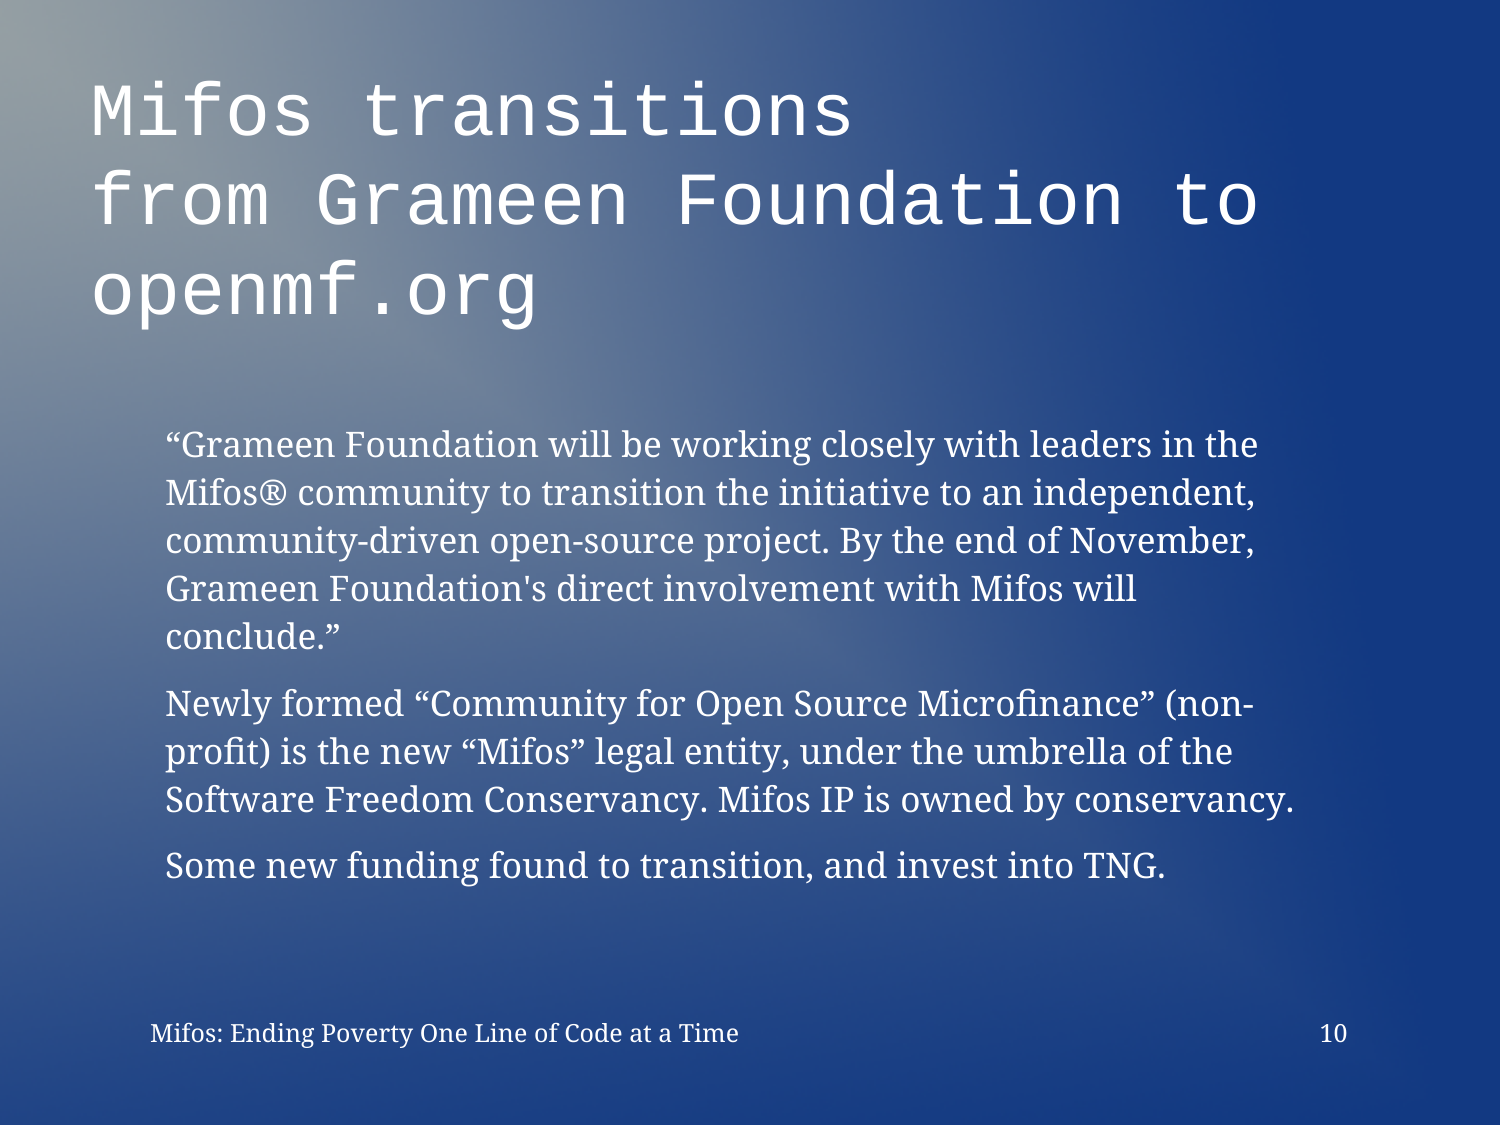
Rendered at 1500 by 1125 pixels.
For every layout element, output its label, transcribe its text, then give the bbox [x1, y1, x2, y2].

slide_number <number> [1012, 1009, 1363, 1070]
list “Grameen Foundation will be working closely with leaders in the Mifos® community to transition the initiative to an independent, community-driven open-source project. By the end of November, Grameen Foundation's direct involvement with Mifos will conclude.” Newly formed “Community for Open Source Microfinance” (non-profit) is the new “Mifos” legal entity, under the umbrella of the Software Freedom Conservancy. Mifos IP is owned by conservancy. Some new funding found to transition, and invest into TNG. [150, 412, 1313, 938]
footer Mifos: Ending Poverty One Line of Code at a Time [135, 1009, 885, 1070]
picture [0, 0, 1500, 1125]
title Mifos transitions from Grameen Foundation to openmf.org [75, 62, 1313, 338]
